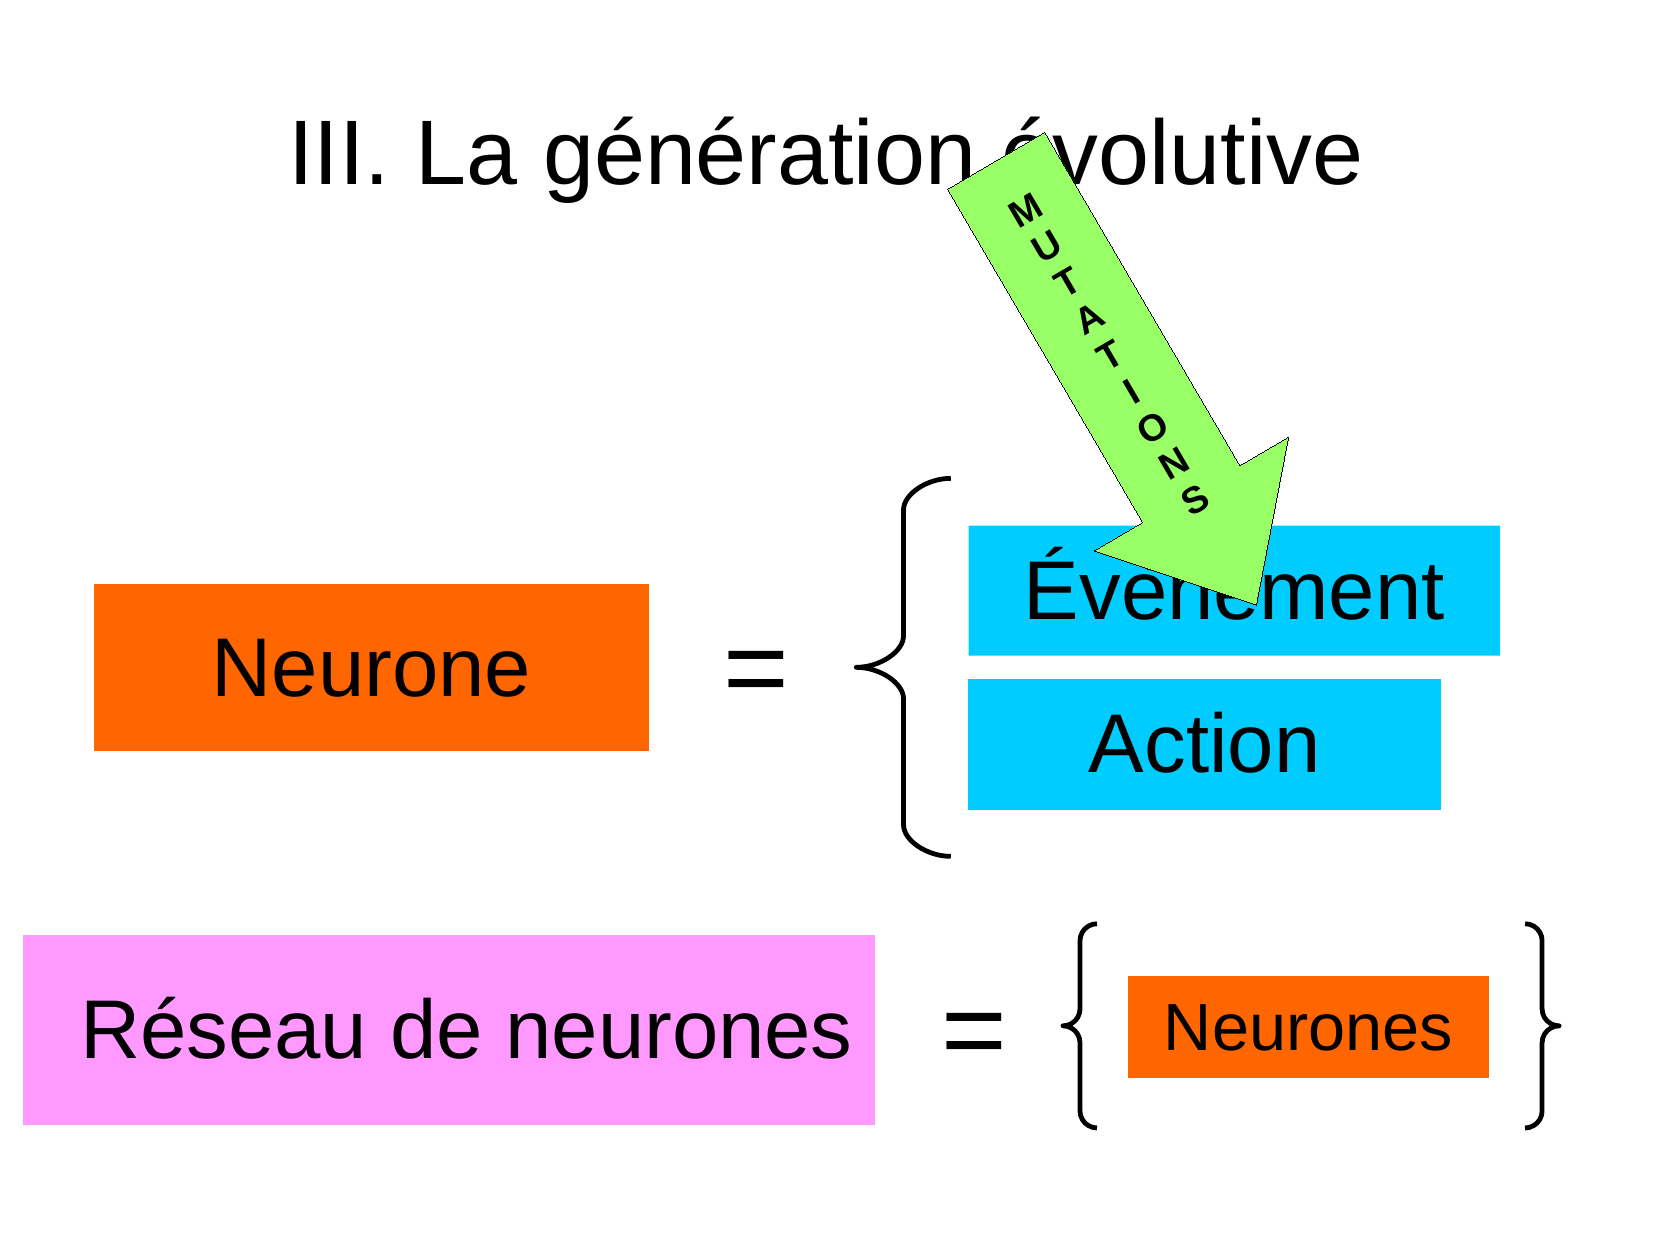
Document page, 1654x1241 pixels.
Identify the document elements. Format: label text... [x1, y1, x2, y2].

text_box Réseau de neurones [23, 935, 875, 1125]
text_box Évènement [968, 525, 1501, 656]
text_box = [927, 959, 1023, 1101]
text_box = [708, 597, 805, 739]
text_box Neurone [94, 584, 649, 751]
text_box Action [968, 679, 1441, 810]
title III. La génération évolutive [82, 49, 1571, 257]
text_box M U T A T I O N S [947, 132, 1289, 606]
text_box Neurones [1128, 976, 1489, 1078]
